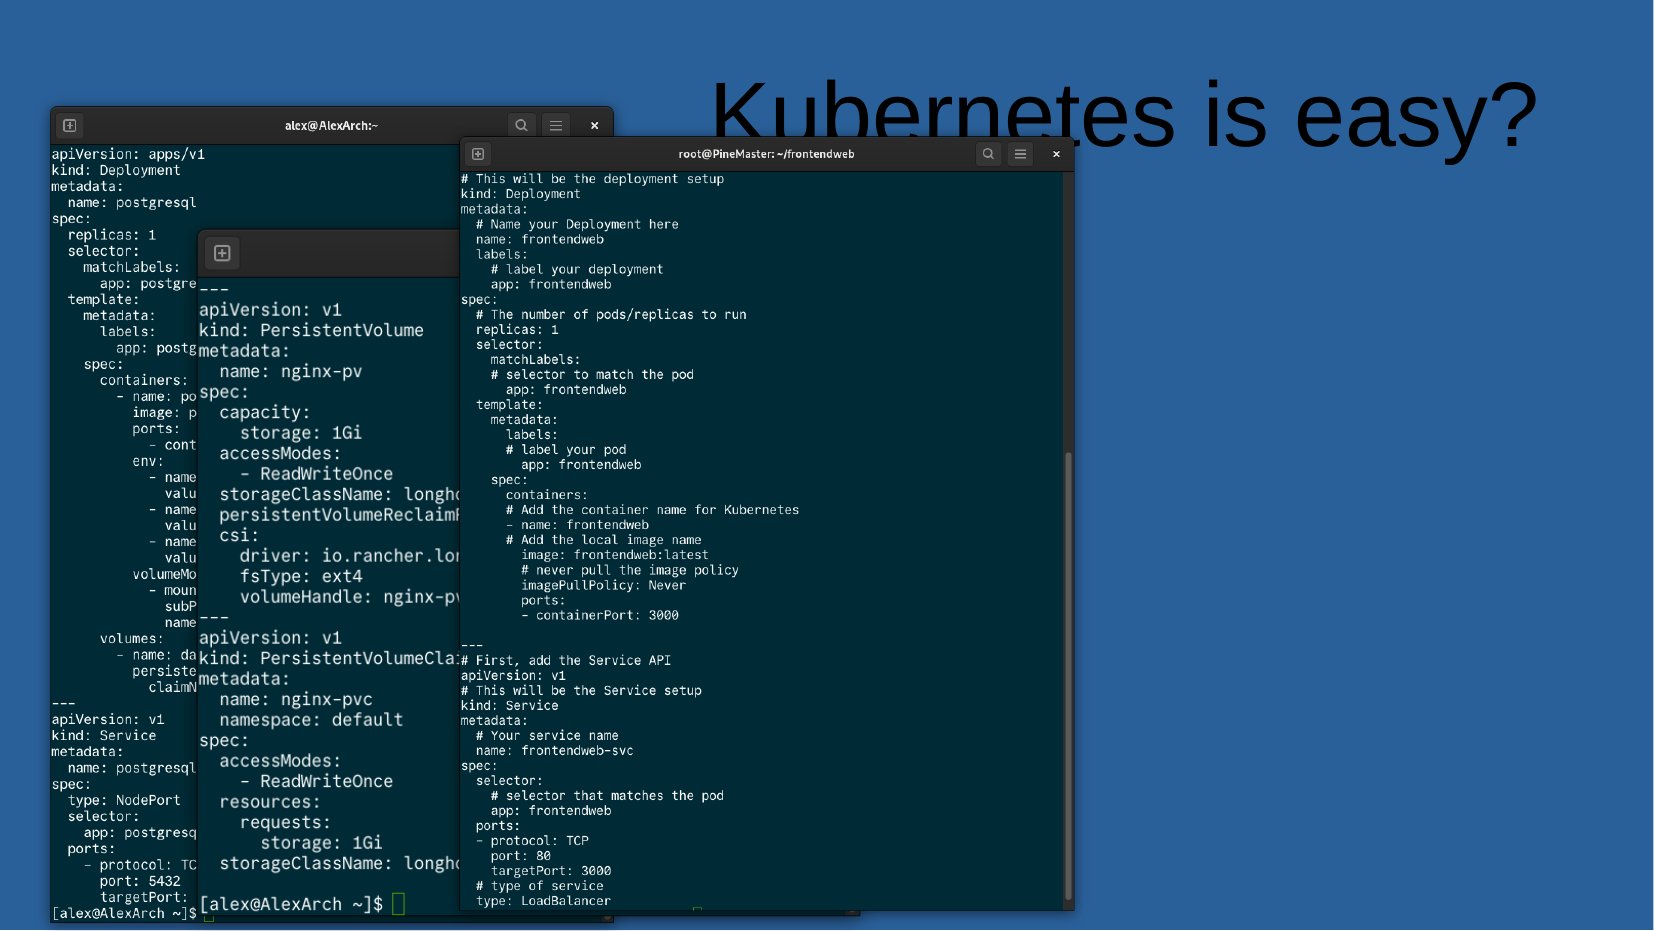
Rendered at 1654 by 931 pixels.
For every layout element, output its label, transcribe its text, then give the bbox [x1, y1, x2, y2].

picture [29, 88, 1093, 931]
title Kubernetes is easy? [679, 37, 1571, 193]
